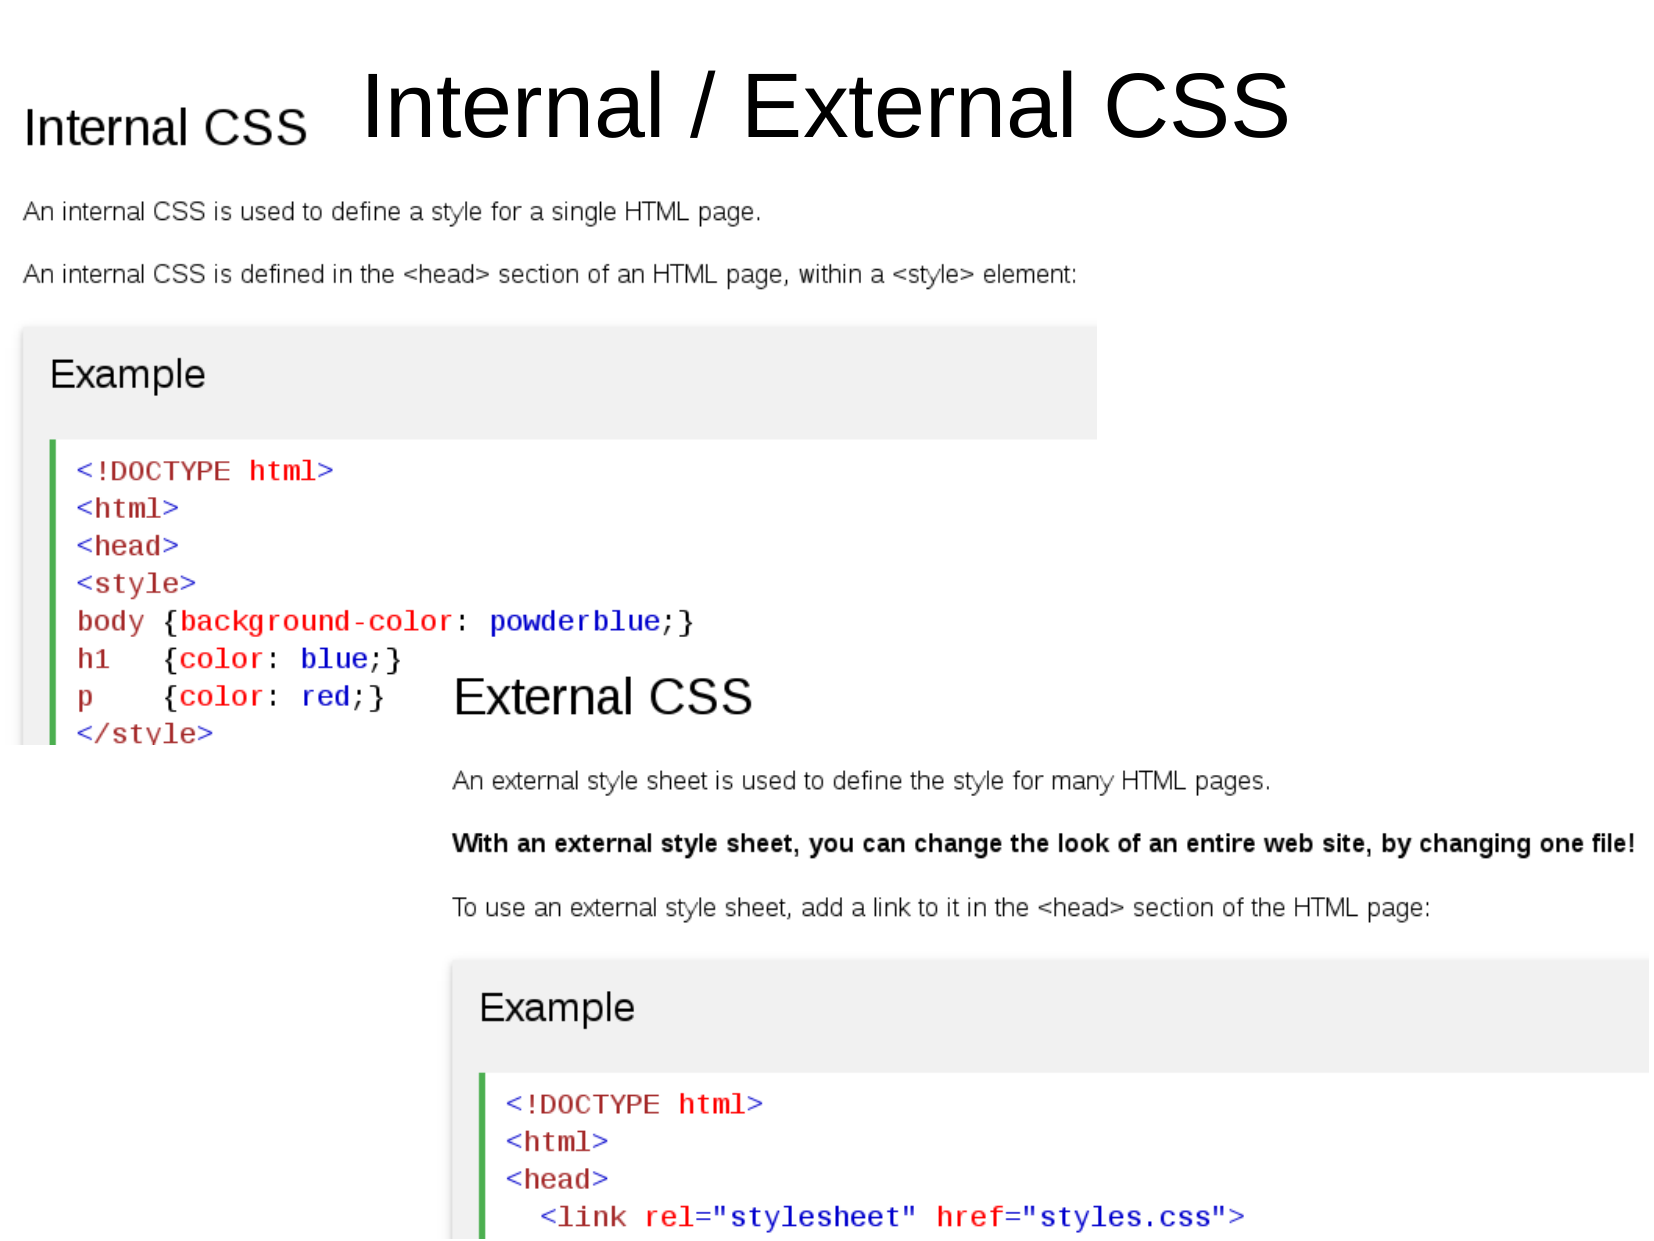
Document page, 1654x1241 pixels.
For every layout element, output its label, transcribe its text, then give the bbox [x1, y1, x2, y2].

title Internal / External CSS [82, 2, 1571, 210]
picture [3, 100, 1649, 1239]
